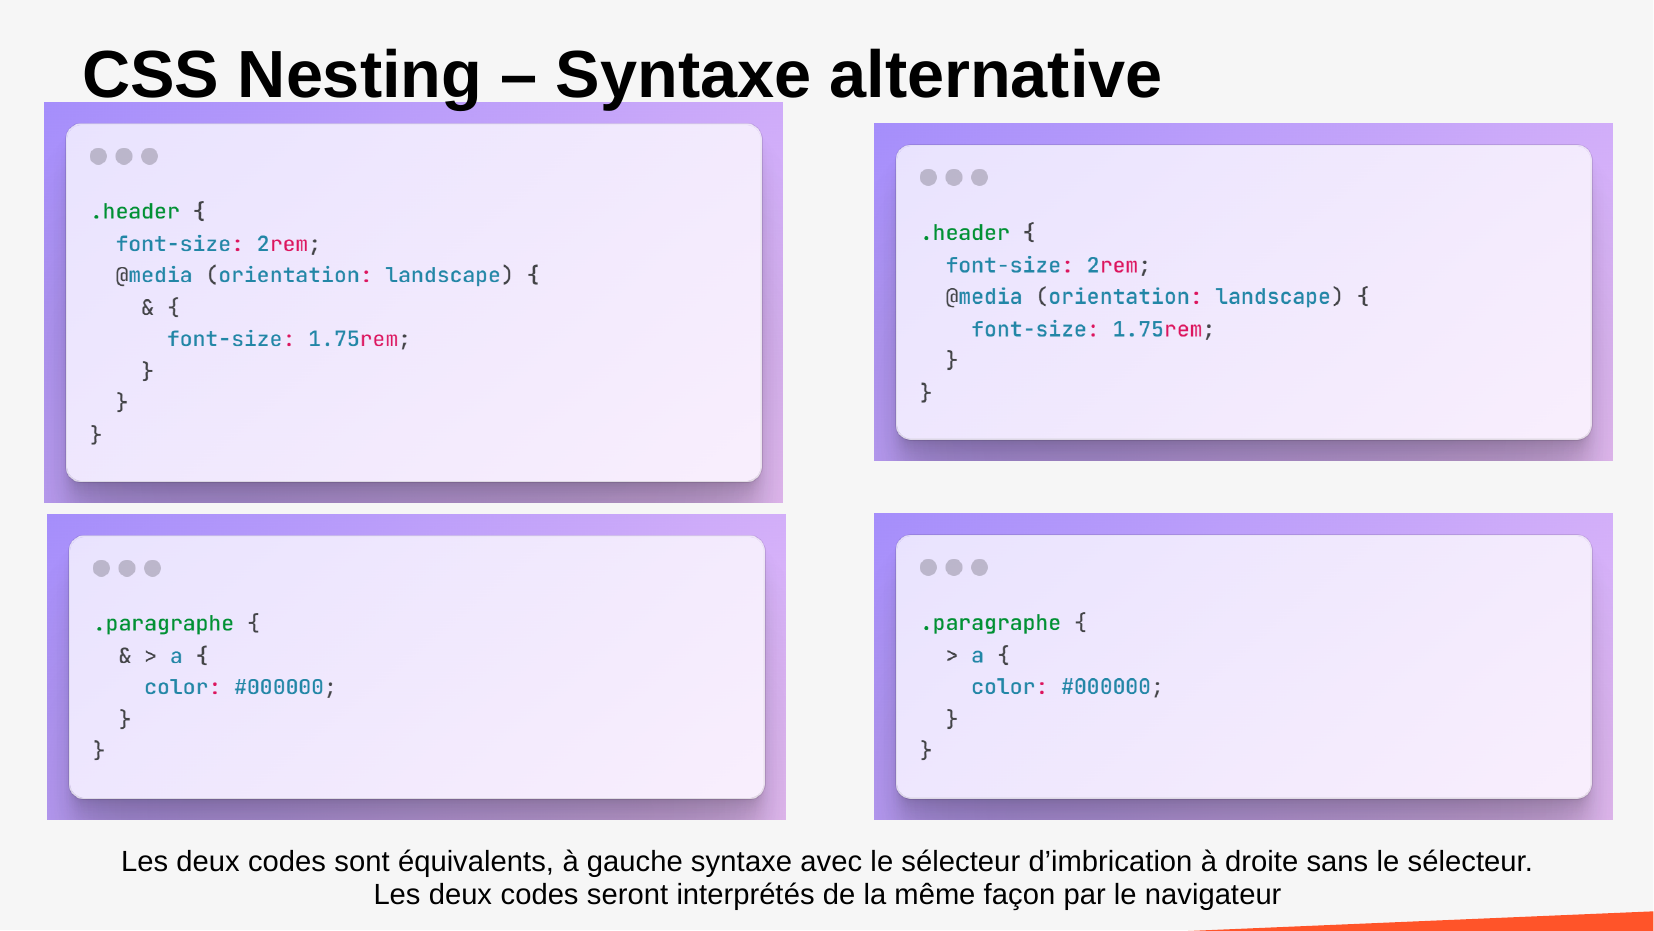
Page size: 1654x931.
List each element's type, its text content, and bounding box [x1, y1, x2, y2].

picture [44, 102, 783, 503]
text_box [1188, 911, 1654, 931]
picture [47, 514, 786, 820]
title CSS Nesting – Syntaxe alternative [82, 37, 1571, 114]
picture [874, 513, 1613, 820]
picture [874, 123, 1613, 461]
text_box Les deux codes sont équivalents, à gauche syntaxe avec le sélecteur d’imbrication à droite sans le sélecteur. Les deux codes seront interprétés de la même façon par le navigateur [91, 837, 1565, 922]
